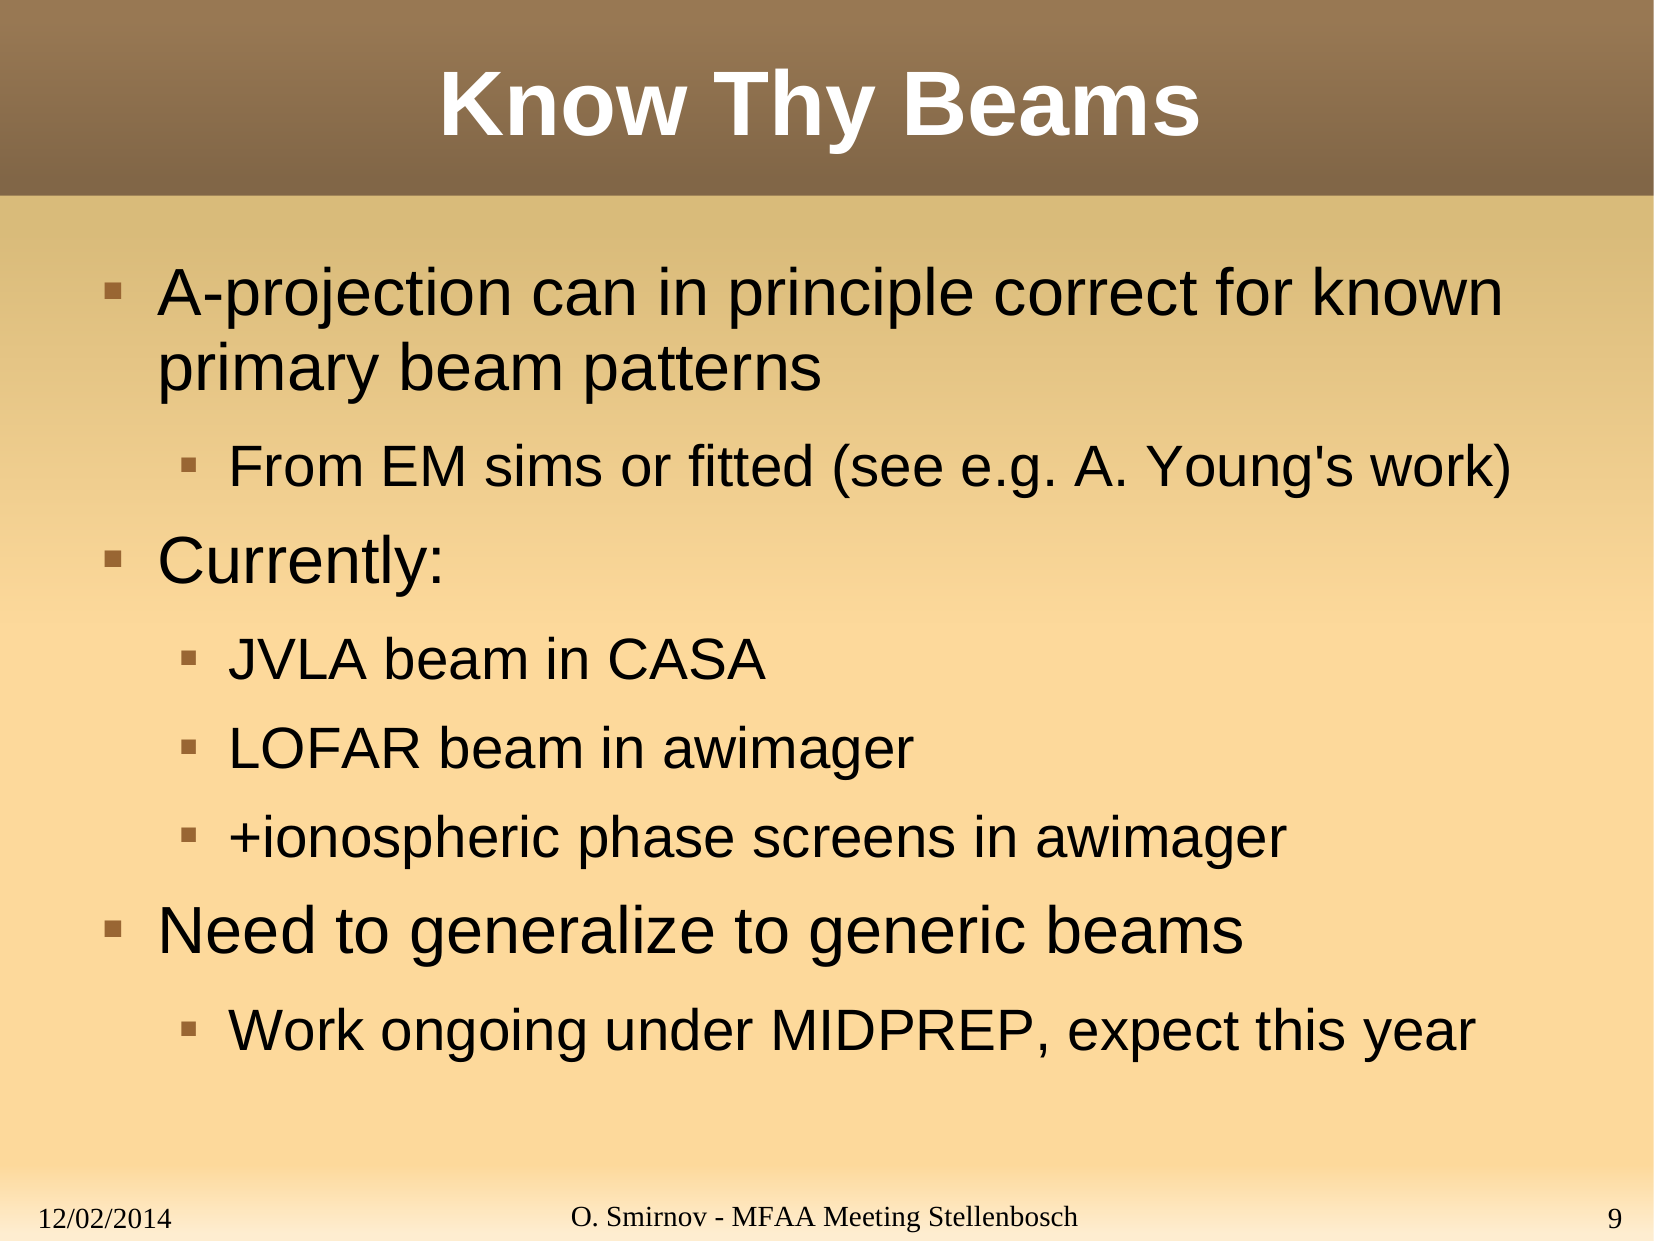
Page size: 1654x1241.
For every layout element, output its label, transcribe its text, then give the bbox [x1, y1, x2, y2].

picture [0, 0, 1654, 1241]
title Know Thy Beams [76, 0, 1565, 208]
list A-projection can in principle correct for known primary beam patterns From EM sims or fitted (see e.g. A. Young's work) Currently: JVLA beam in CASA LOFAR beam in awimager +ionospheric phase screens in awimager Need to generalize to generic beams Work ongoing under MIDPREP, expect this year [86, 255, 1576, 1074]
